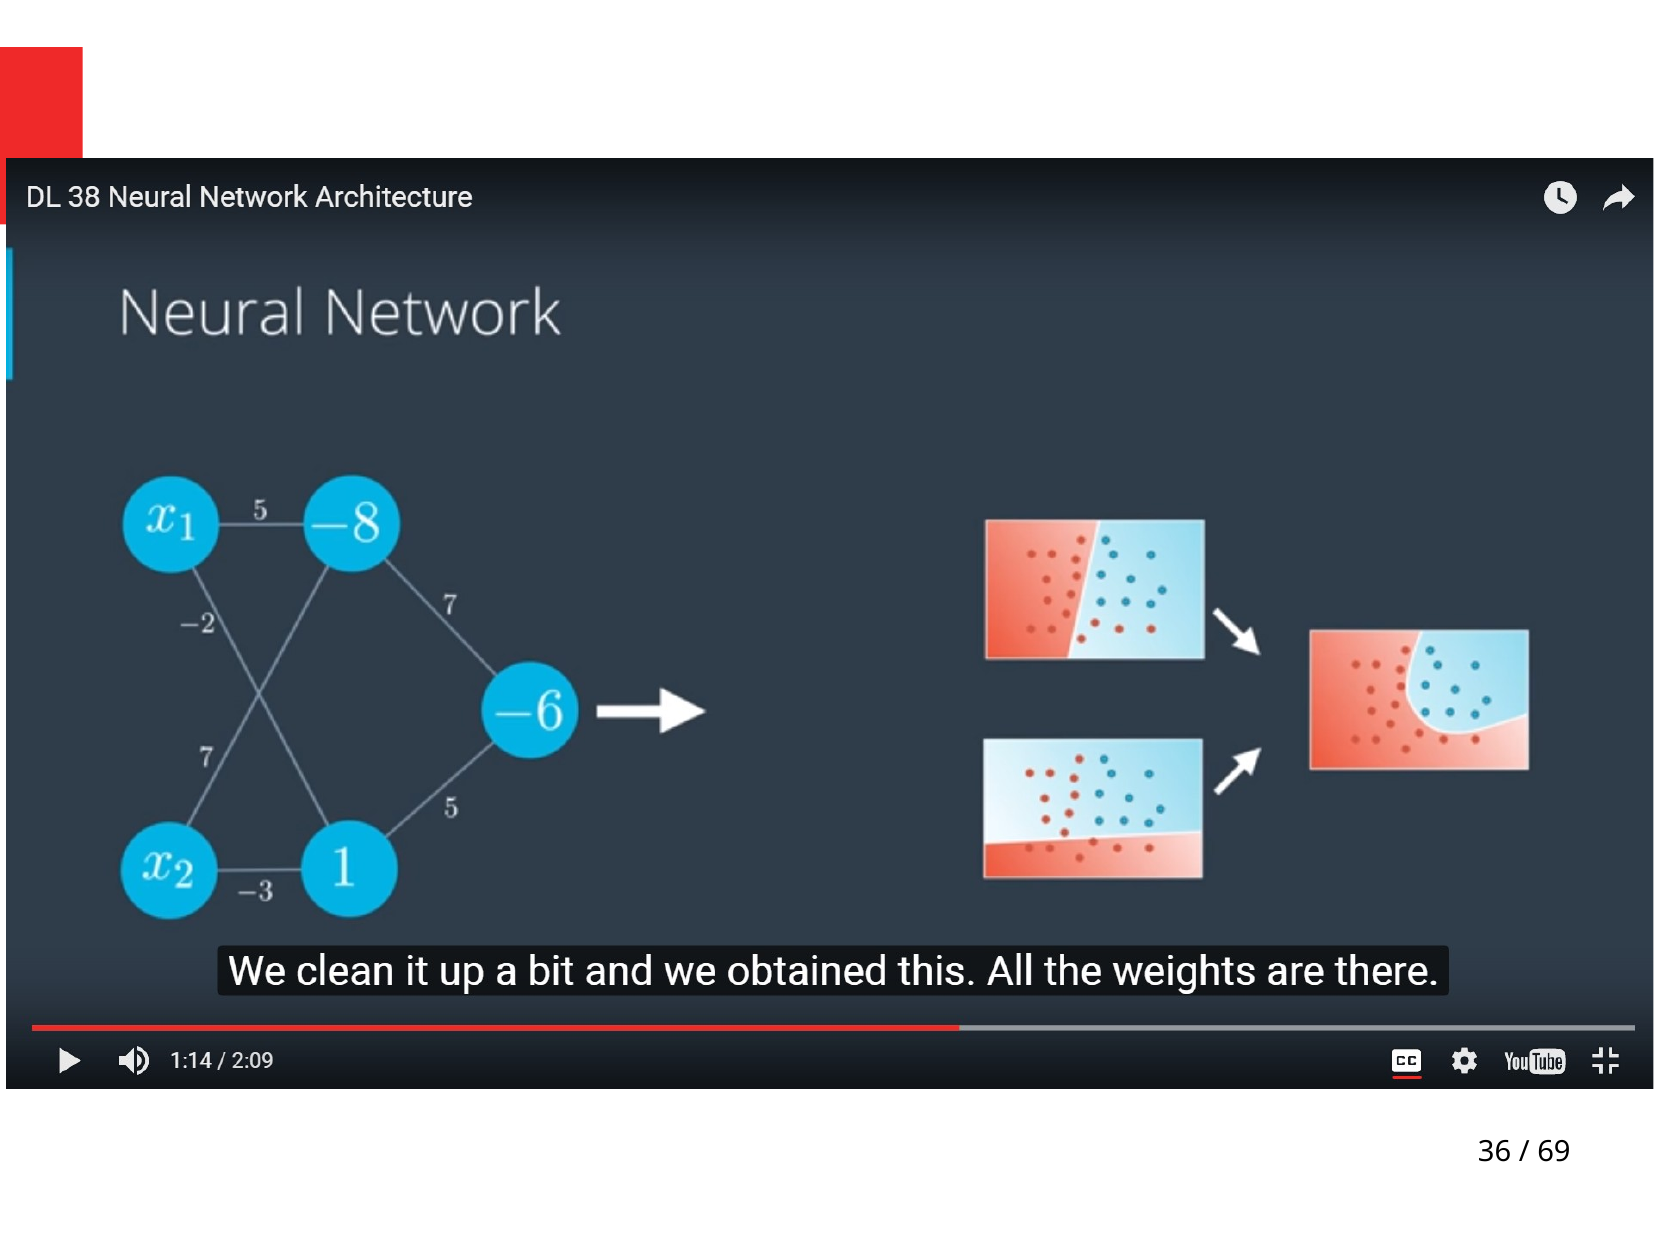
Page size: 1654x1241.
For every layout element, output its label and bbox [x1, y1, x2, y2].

picture [6, 158, 1654, 1089]
